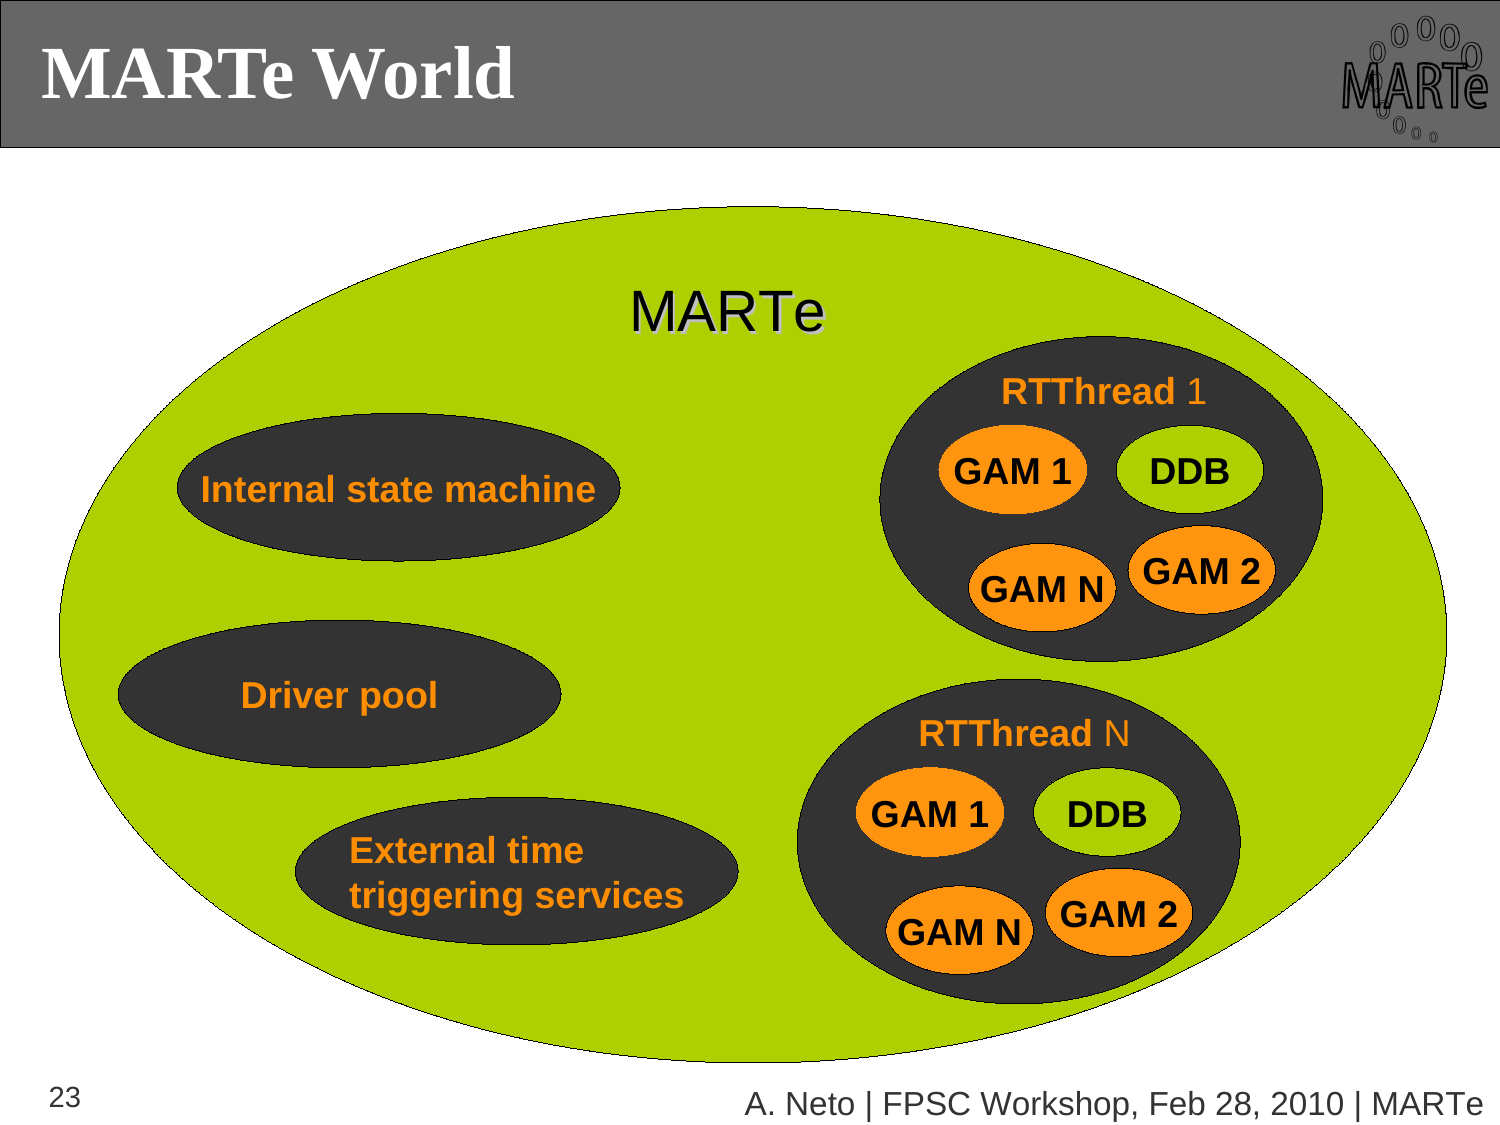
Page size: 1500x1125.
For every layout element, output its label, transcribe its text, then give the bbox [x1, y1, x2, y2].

text_box Driver pool [118, 620, 562, 768]
text_box DDB [1033, 767, 1182, 857]
text_box GAM 1 [856, 767, 1004, 857]
text_box [59, 206, 1447, 1063]
text_box External time triggering services [295, 797, 739, 945]
text_box MARTe [614, 265, 857, 351]
text_box Internal state machine [177, 413, 621, 562]
text_box GAM N [885, 885, 1034, 975]
text_box GAM N [968, 543, 1117, 632]
picture [1340, 0, 1489, 148]
text_box RTThread 1 [986, 359, 1241, 420]
text_box GAM 1 [938, 425, 1087, 514]
title MARTe World [41, 0, 1128, 148]
text_box GAM 2 [1127, 525, 1276, 615]
text_box GAM 2 [1045, 868, 1193, 957]
text_box DDB [1116, 425, 1264, 514]
text_box RTThread N [903, 701, 1158, 762]
